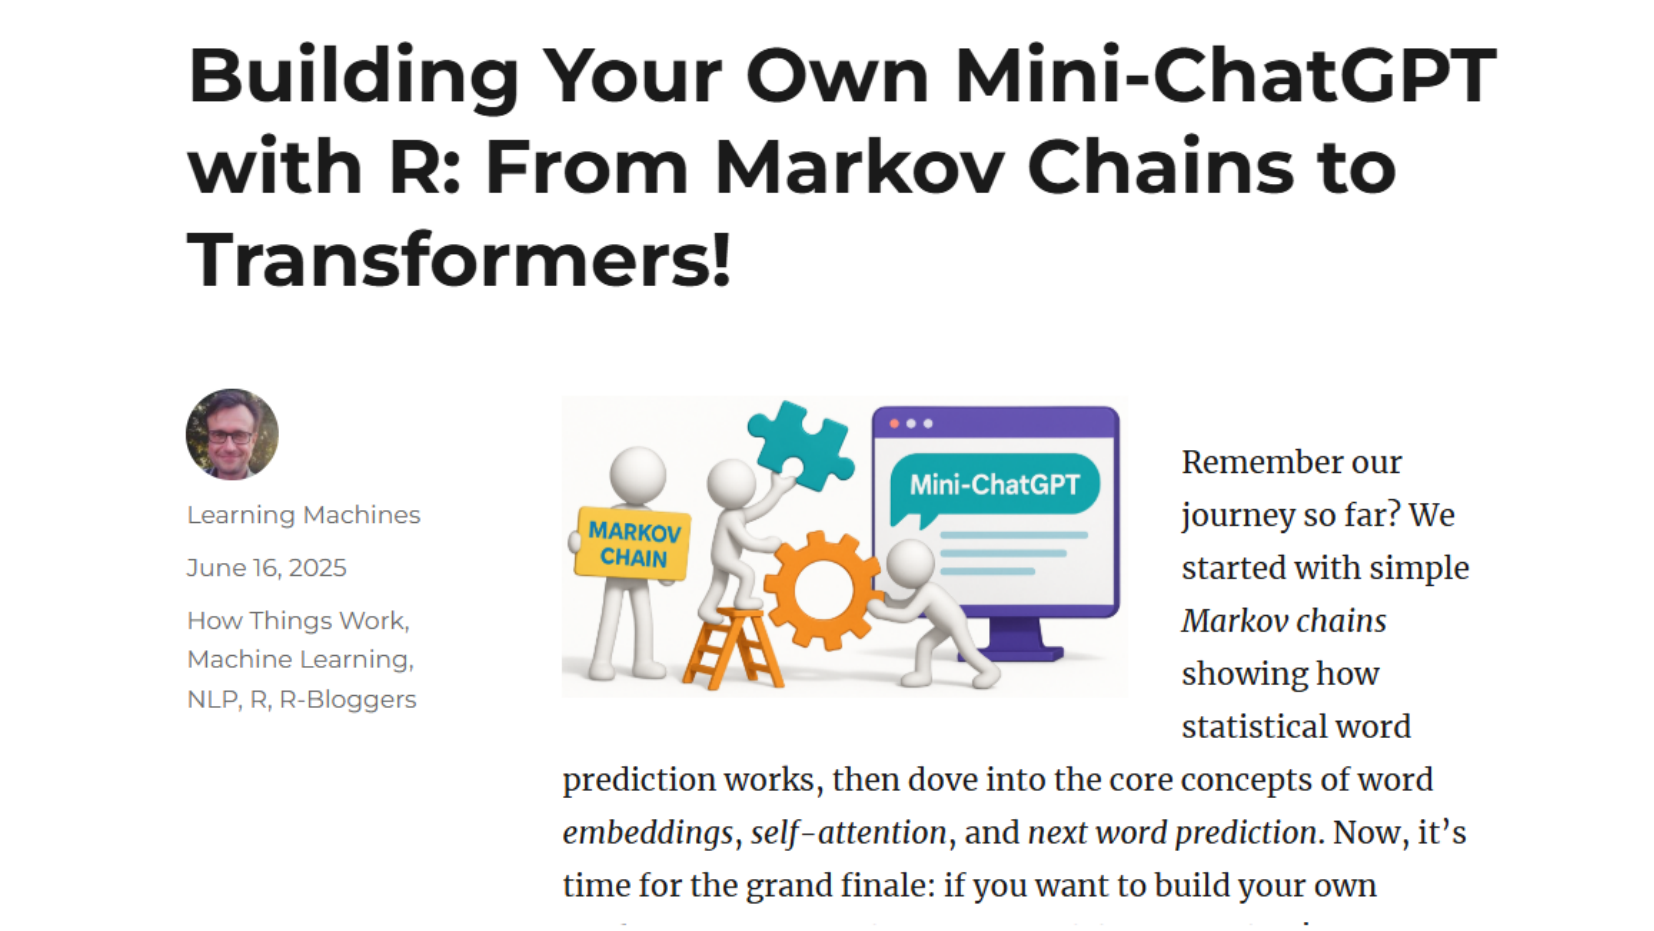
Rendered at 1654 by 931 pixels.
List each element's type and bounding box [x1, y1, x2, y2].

picture [126, 0, 1533, 931]
